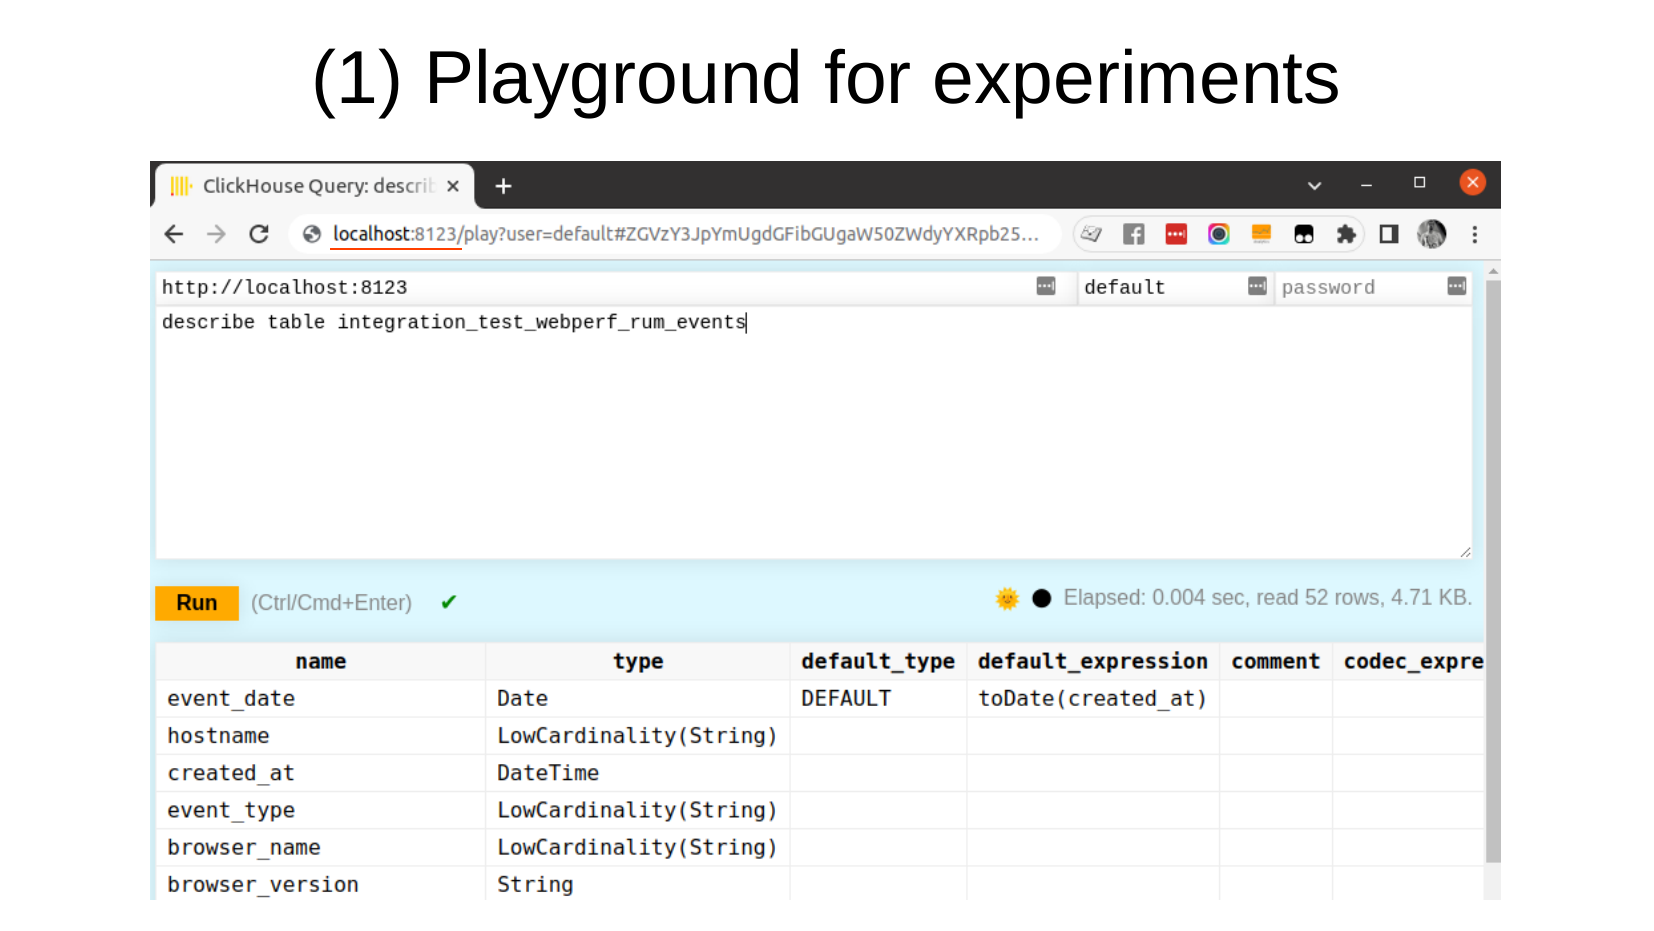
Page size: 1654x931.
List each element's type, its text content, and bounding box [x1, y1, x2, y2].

title (1) Playground for experiments [82, 0, 1571, 156]
picture [150, 161, 1501, 901]
